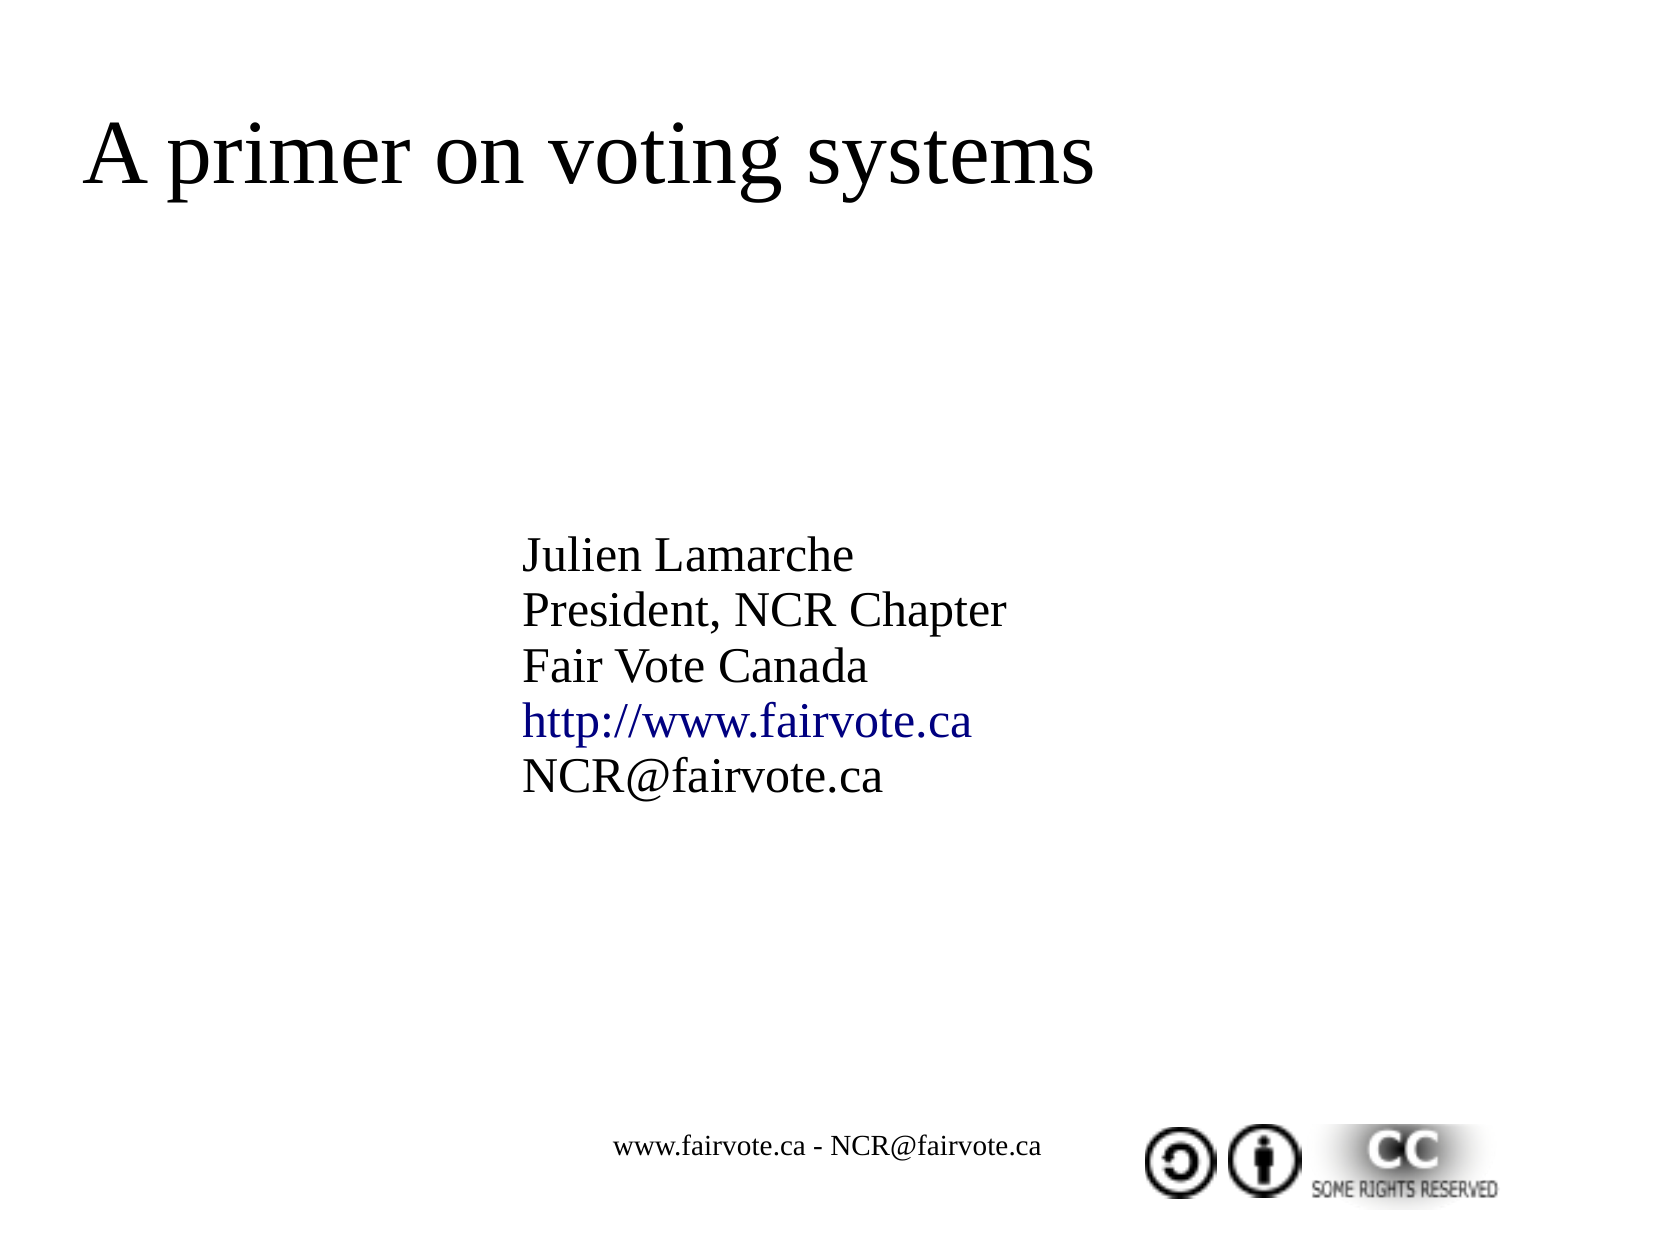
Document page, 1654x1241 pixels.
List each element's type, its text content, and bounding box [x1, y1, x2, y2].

title A primer on voting systems [82, 49, 1571, 257]
picture [1145, 1127, 1217, 1199]
picture [1228, 1124, 1512, 1210]
text_box Julien Lamarche President, NCR Chapter Fair Vote Canada http://www.fairvote.ca NCR@fairvote.ca [507, 519, 1512, 814]
